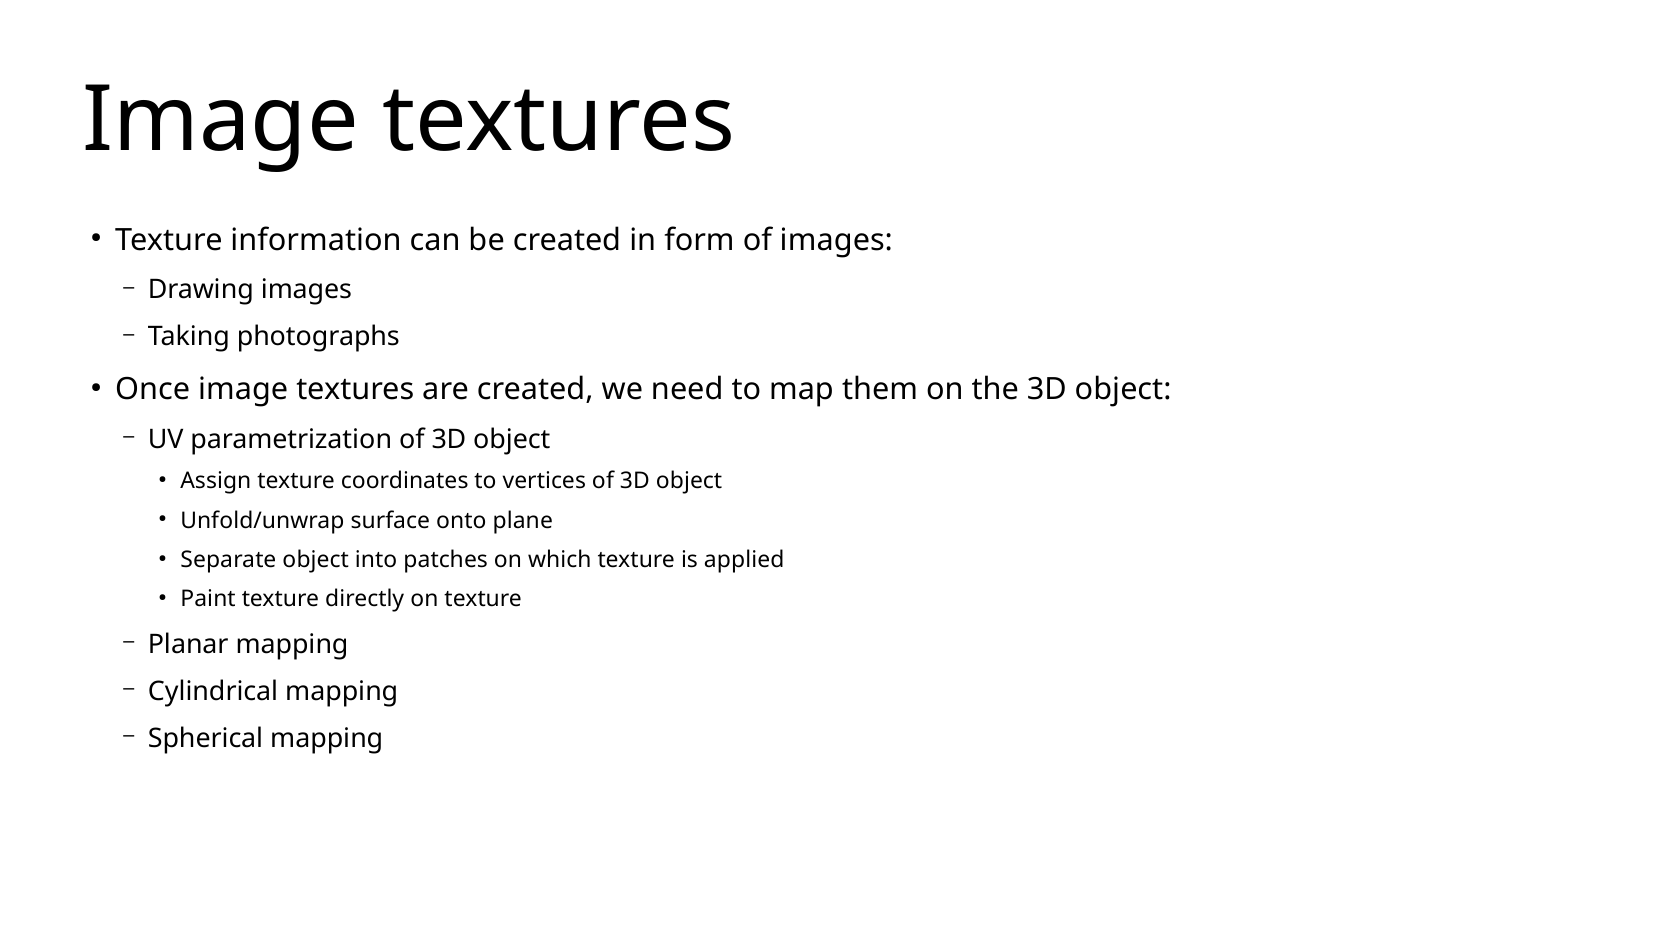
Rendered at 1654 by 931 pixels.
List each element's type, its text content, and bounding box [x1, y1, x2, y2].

list Texture information can be created in form of images: Drawing images Taking photographs Once image textures are created, we need to map them on the 3D object: UV parametrization of 3D object Assign texture coordinates to vertices of 3D object Unfold/unwrap surface onto plane Separate object into patches on which texture is applied Paint texture directly on texture Planar mapping Cylindrical mapping Spherical mapping [82, 217, 1571, 758]
title Image textures [82, 37, 1571, 193]
